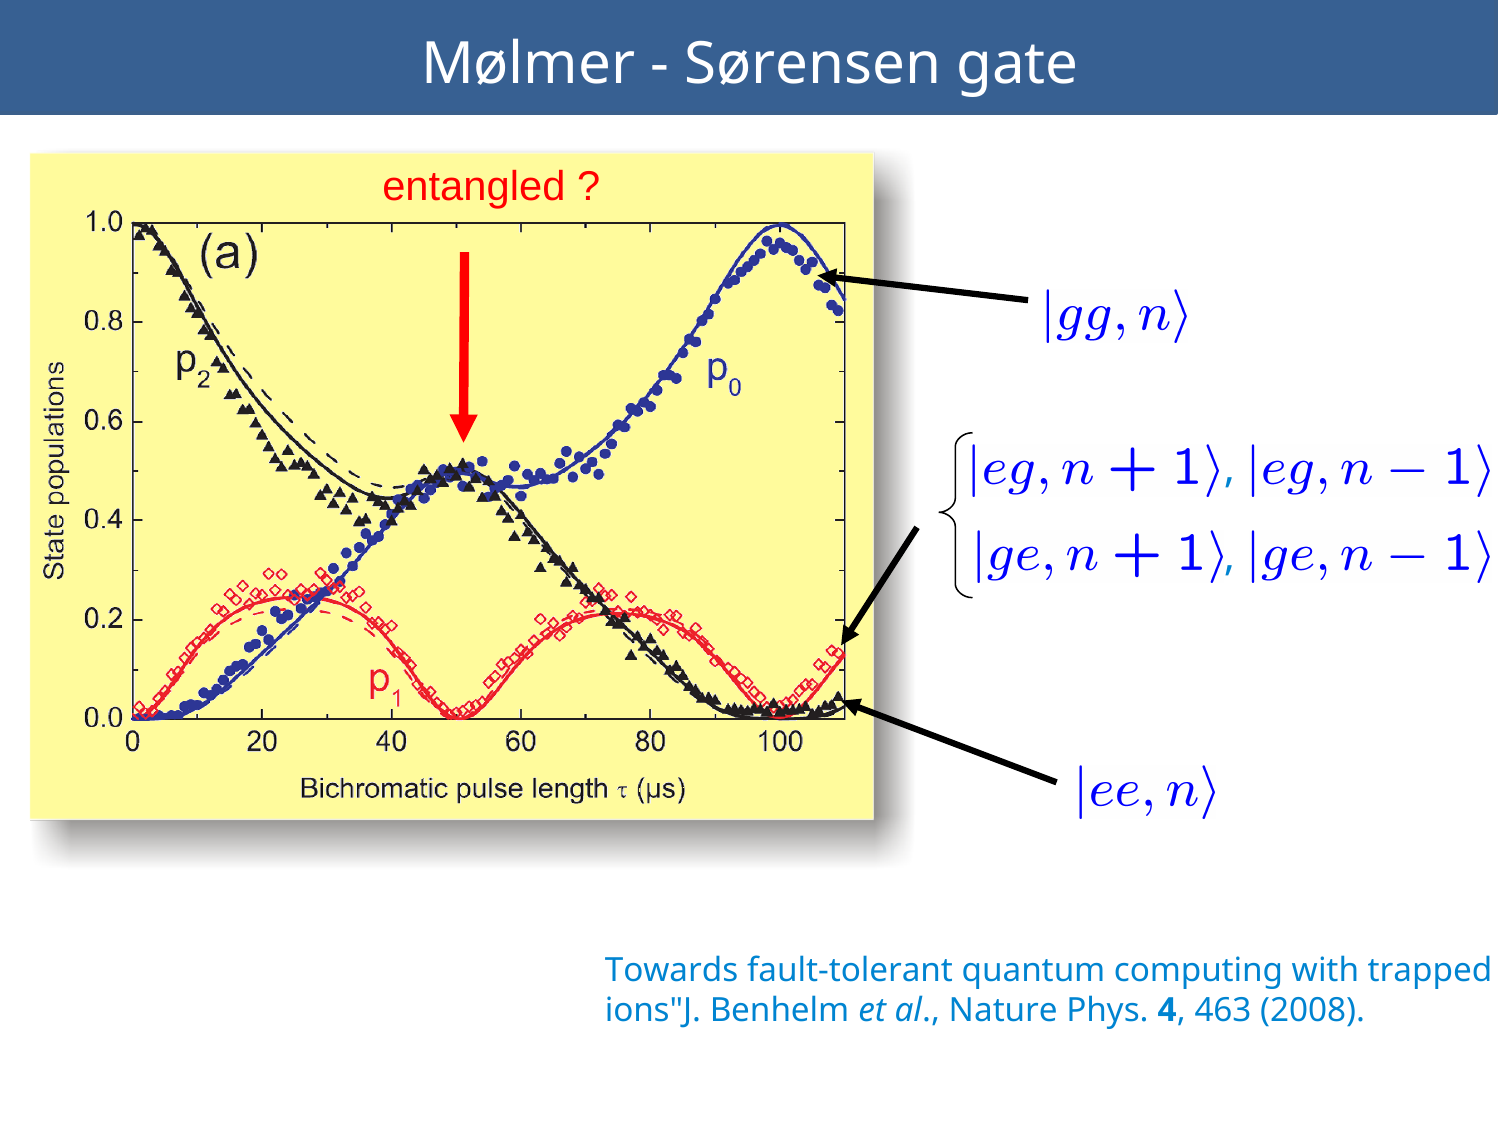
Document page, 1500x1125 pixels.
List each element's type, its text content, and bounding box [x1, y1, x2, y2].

text_box , [1209, 433, 1249, 498]
text_box entangled ? [367, 150, 616, 217]
text_box Mølmer - Sørensen gate [45, 17, 1454, 103]
picture [1045, 289, 1188, 343]
text_box Towards fault-tolerant quantum computing with trapped ions"J. Benhelm et al., Nature Phys. 4, 463 (2008). [589, 940, 1500, 1122]
text_box , [1209, 521, 1249, 587]
picture [1249, 444, 1492, 497]
picture [1078, 765, 1216, 819]
picture [976, 530, 1209, 583]
picture [1249, 530, 1492, 583]
picture [29, 148, 916, 870]
picture [971, 444, 1209, 497]
